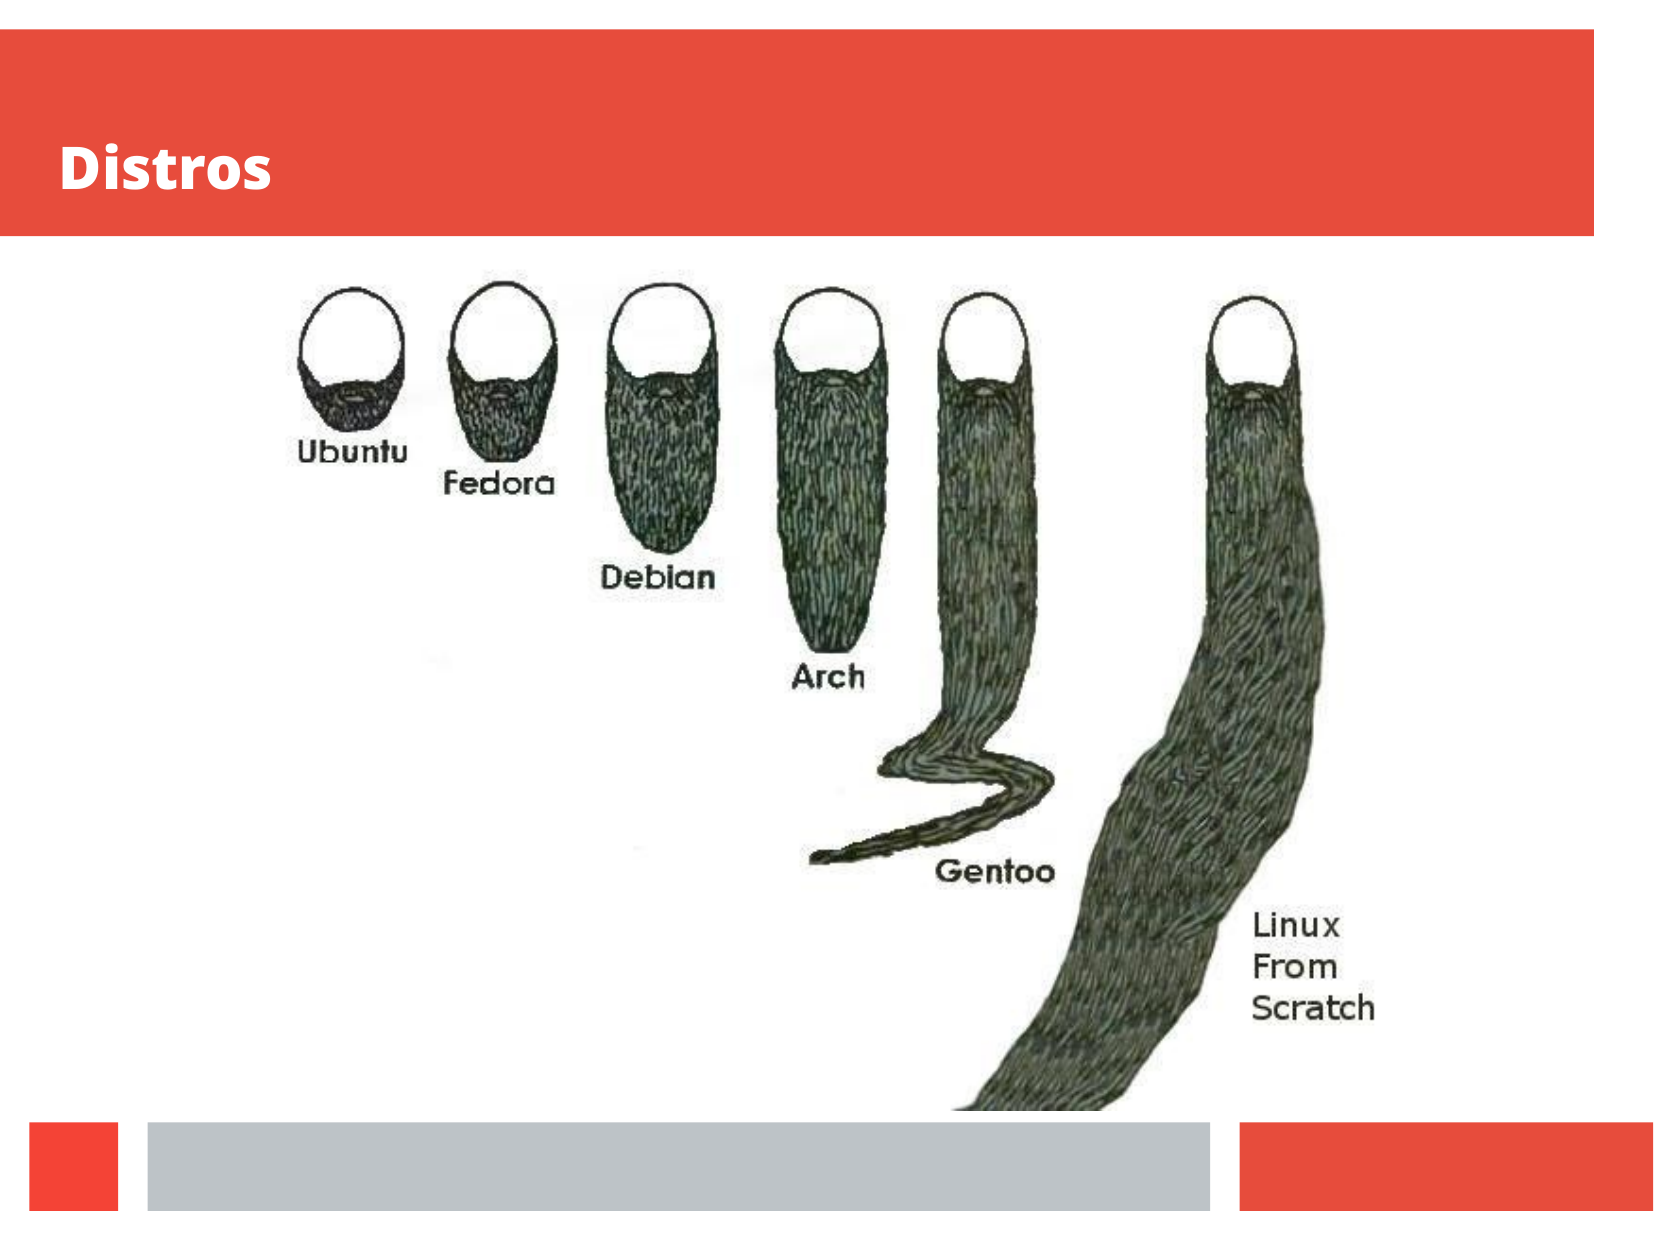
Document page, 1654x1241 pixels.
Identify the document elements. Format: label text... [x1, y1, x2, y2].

picture [256, 255, 1397, 1111]
title Distros [58, 59, 1594, 207]
